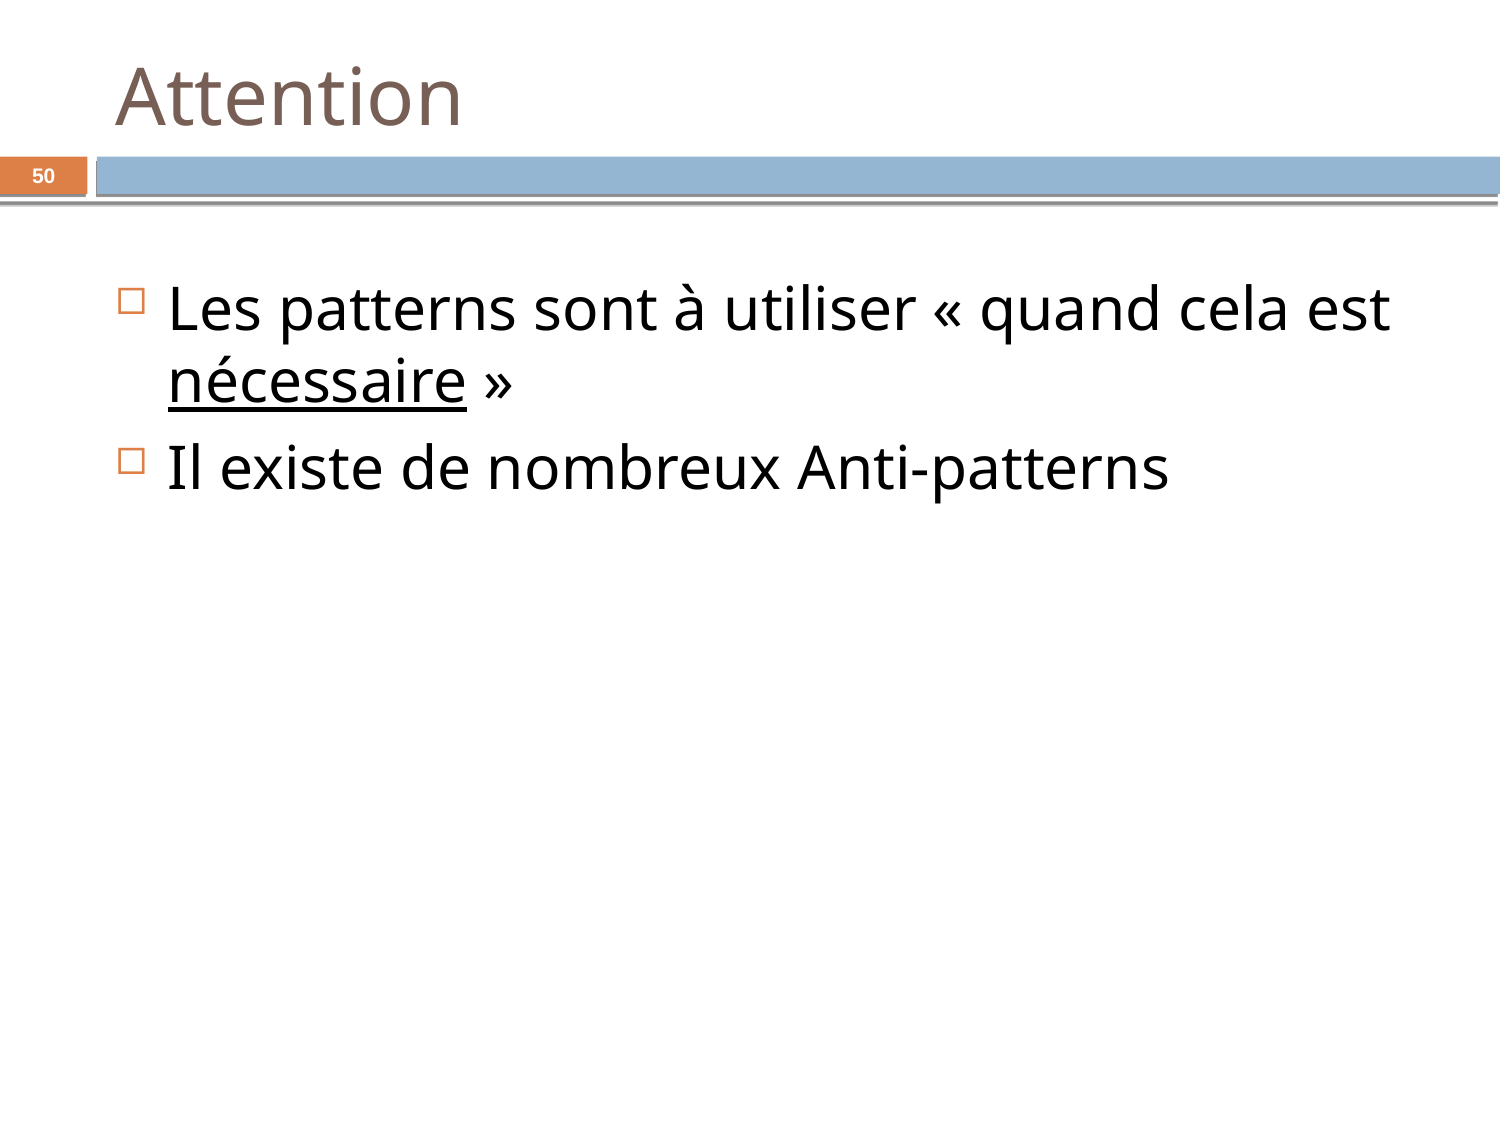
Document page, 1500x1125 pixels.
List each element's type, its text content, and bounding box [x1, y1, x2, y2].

list Les patterns sont à utiliser « quand cela est nécessaire » Il existe de nombreux Anti-patterns [100, 262, 1438, 1000]
title Attention [100, 37, 1438, 149]
slide_number <numéro> [0, 155, 88, 196]
